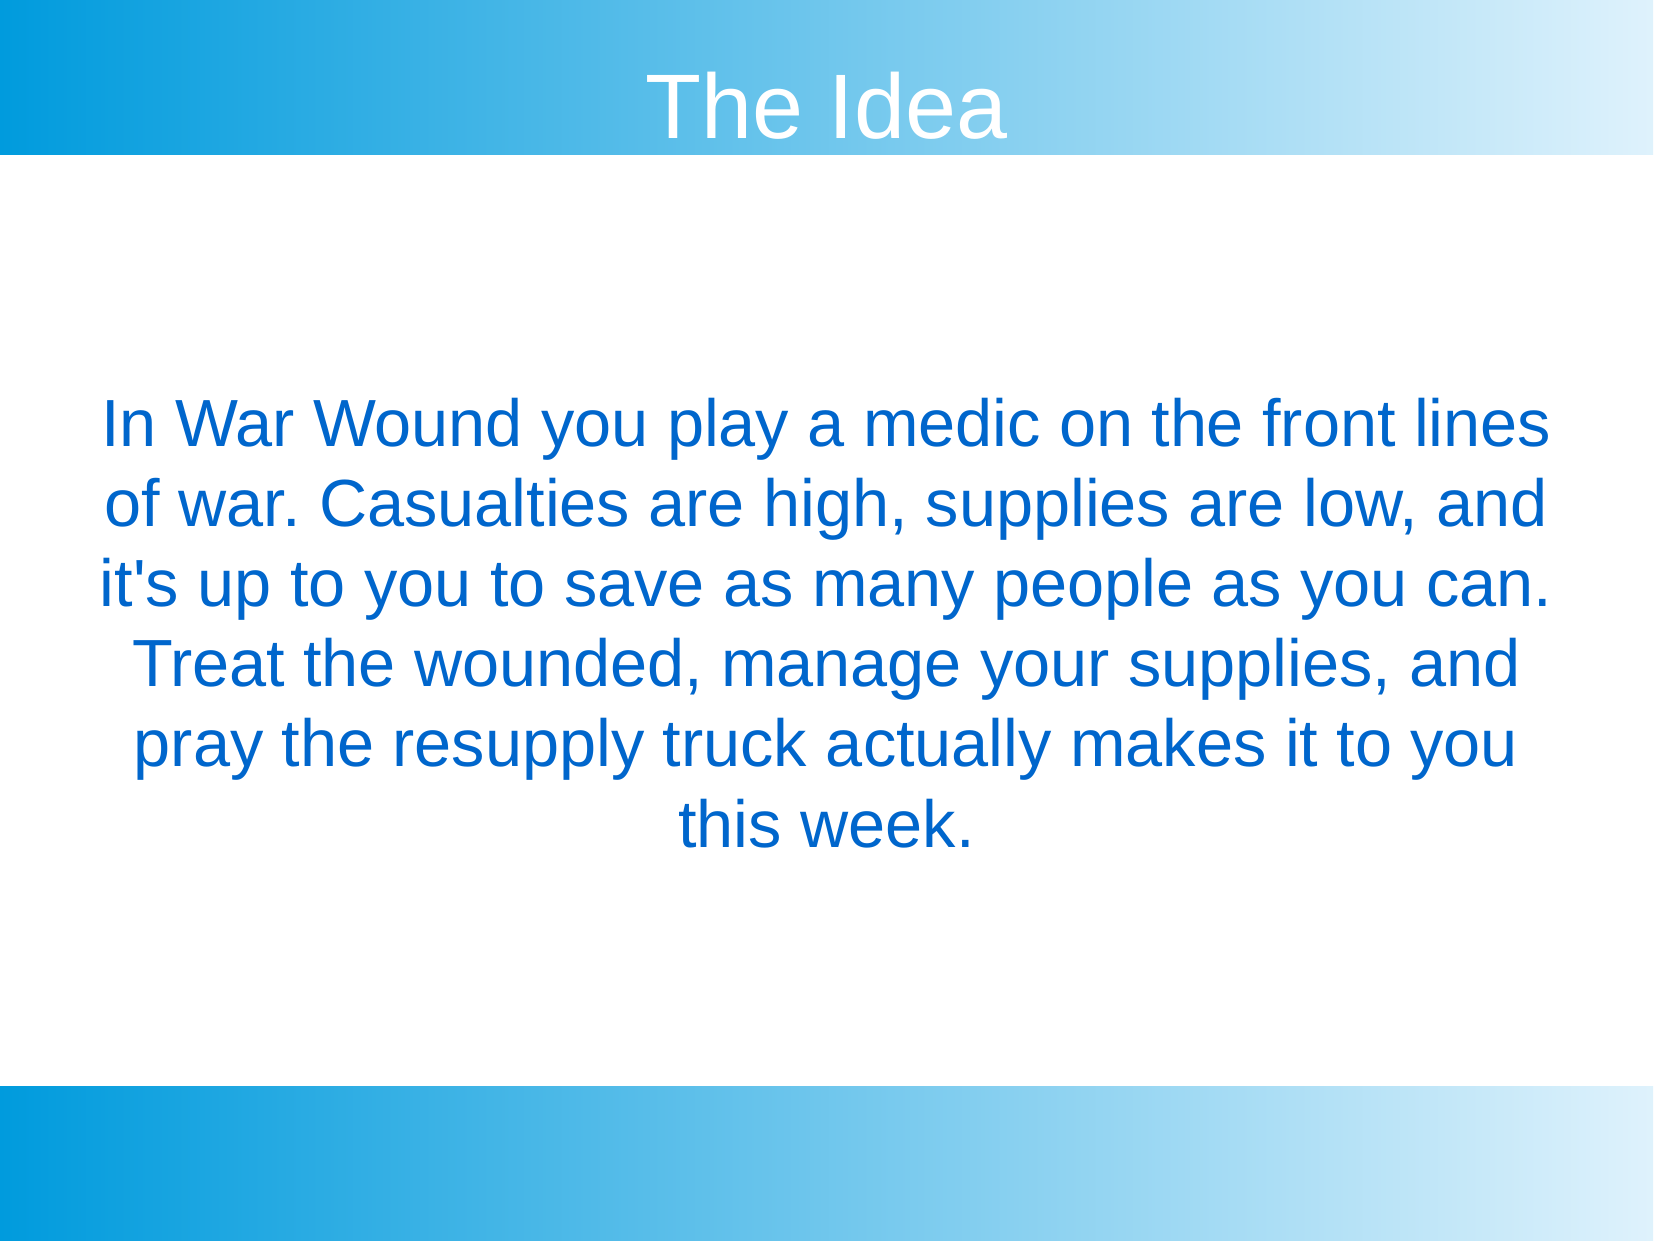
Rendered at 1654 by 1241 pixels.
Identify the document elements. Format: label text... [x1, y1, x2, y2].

list In War Wound you play a medic on the front lines of war. Casualties are high, supplies are low, and it's up to you to save as many people as you can. Treat the wounded, manage your supplies, and pray the resupply truck actually makes it to you this week. [82, 260, 1571, 980]
title The Idea [82, 49, 1571, 155]
